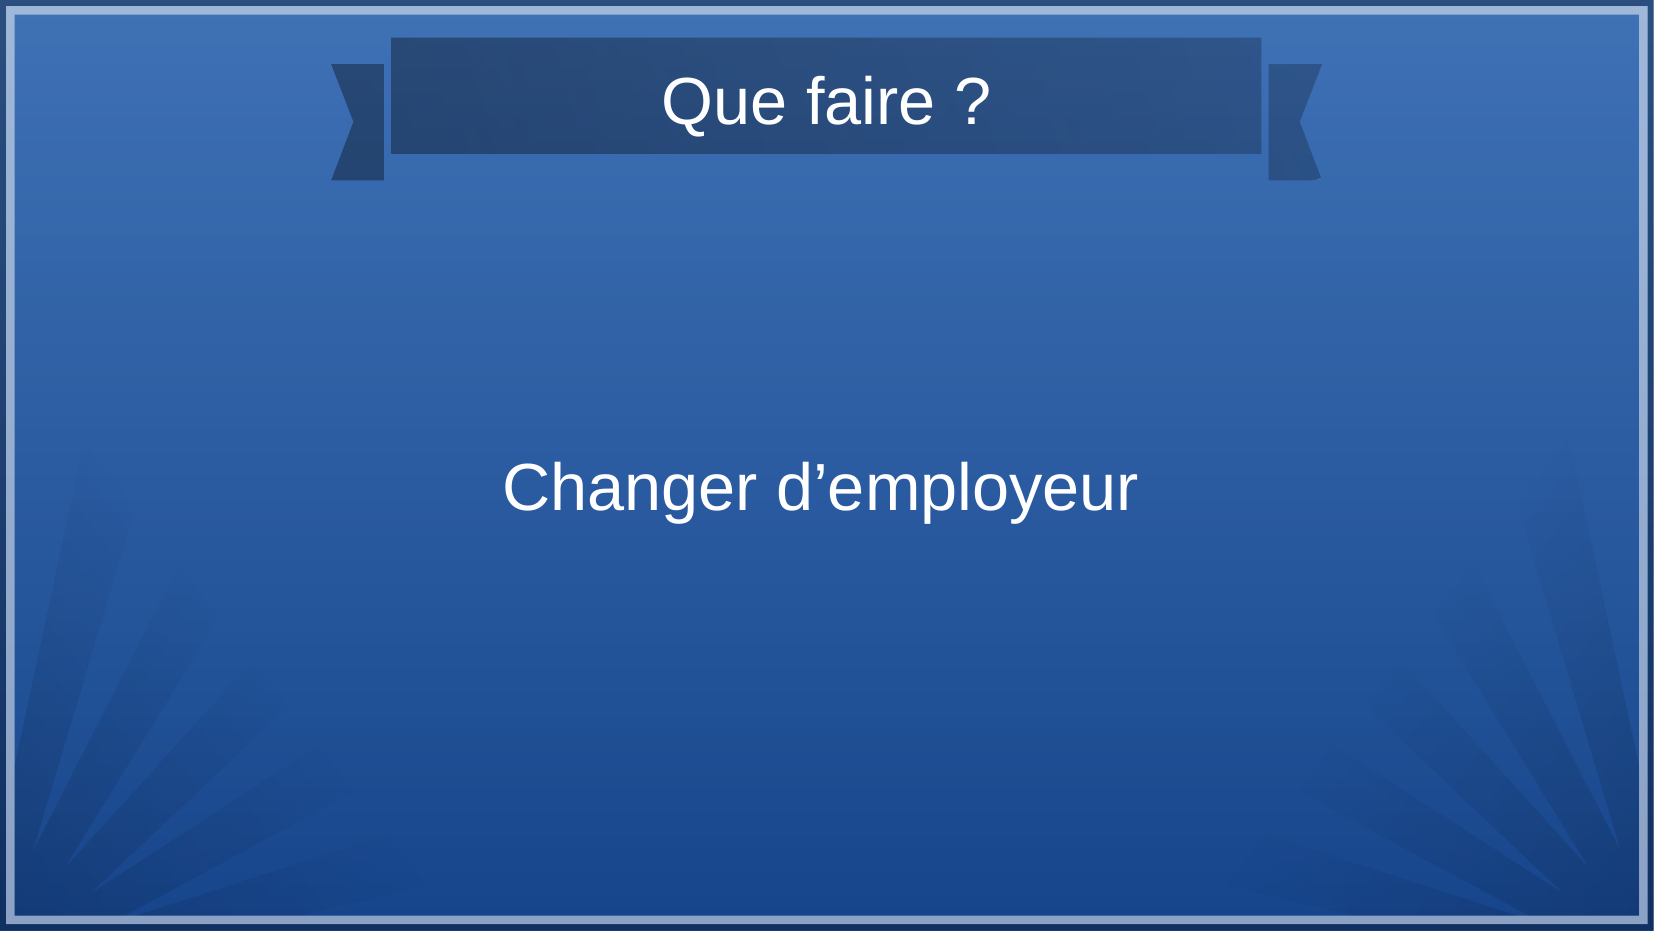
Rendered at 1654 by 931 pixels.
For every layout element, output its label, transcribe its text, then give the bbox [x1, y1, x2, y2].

text_box Changer d’employeur [76, 442, 1565, 524]
text_box Que faire ? [82, 45, 1571, 150]
